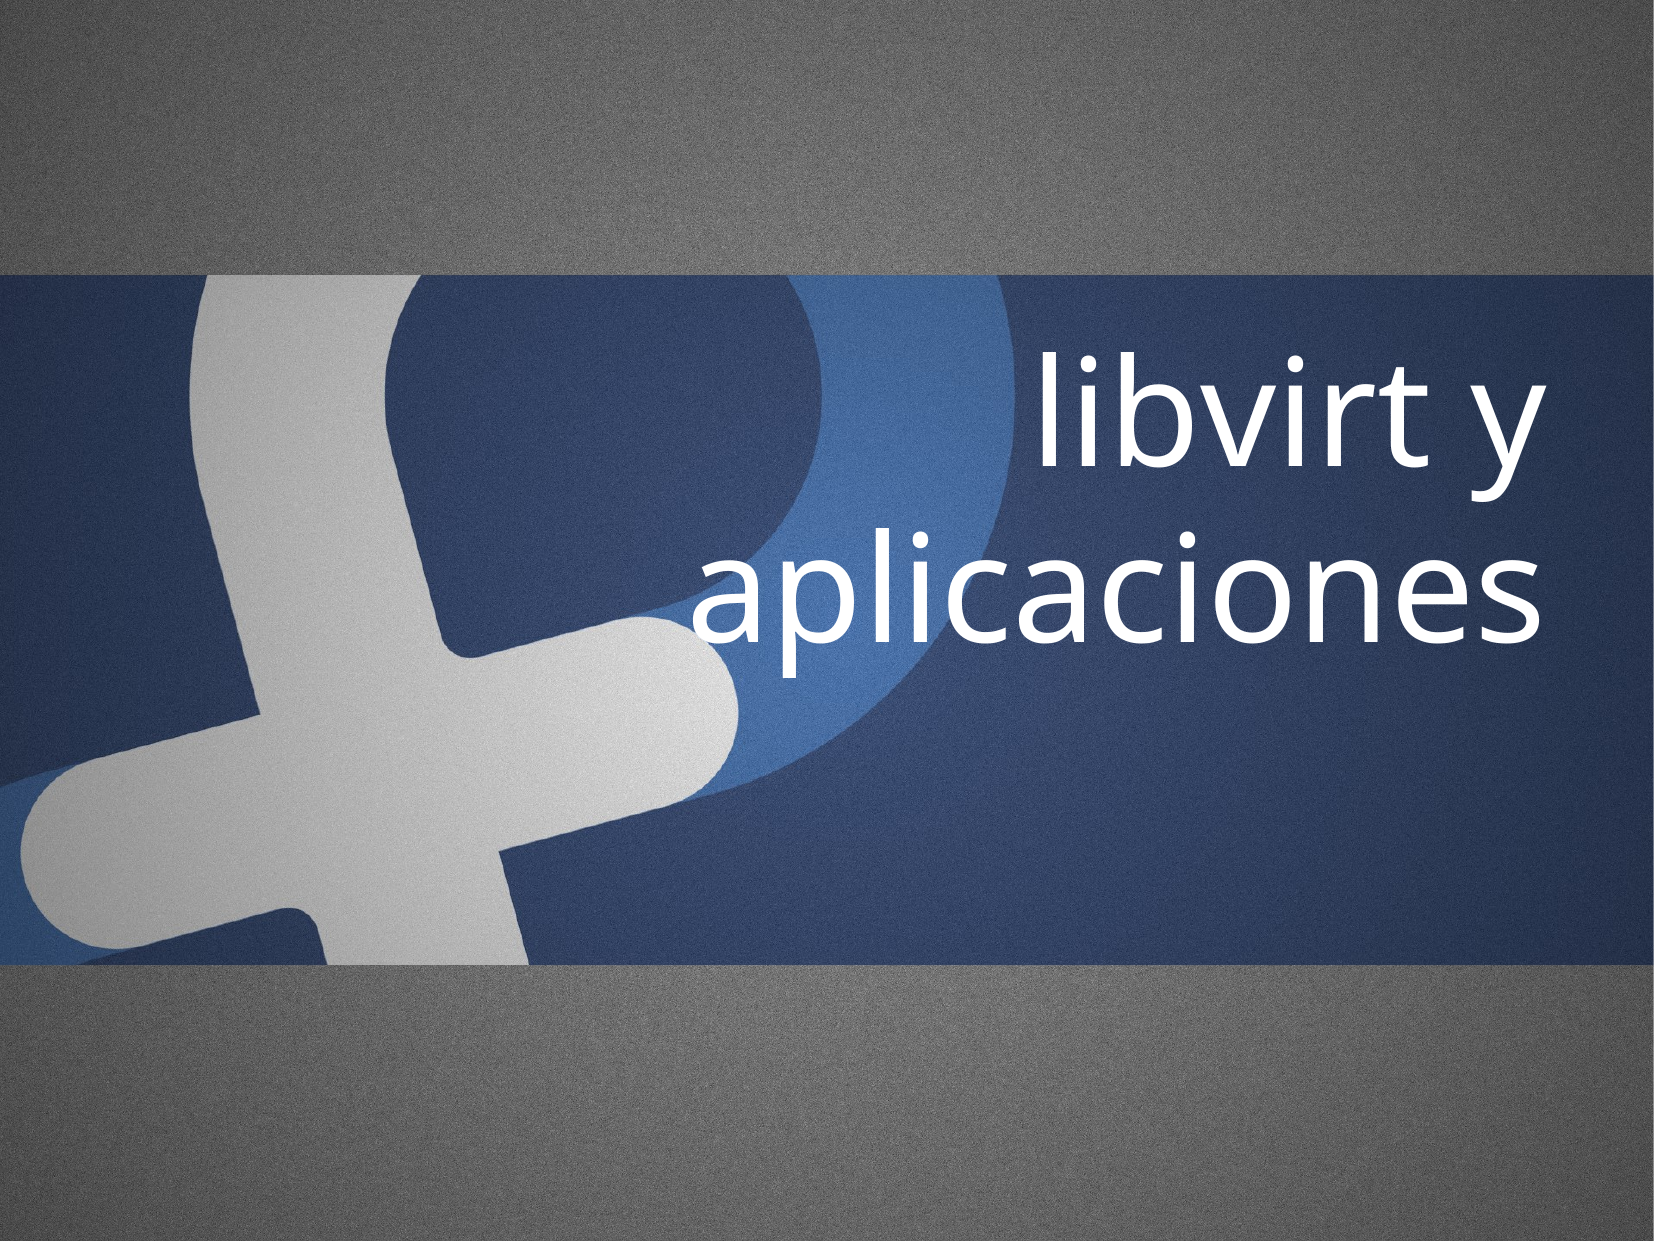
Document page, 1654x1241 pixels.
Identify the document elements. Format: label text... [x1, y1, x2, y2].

picture [0, 0, 1654, 1241]
text_box libvirt y aplicaciones [447, 315, 1563, 654]
text_box libvirt y aplicaciones [796, 571, 840, 633]
